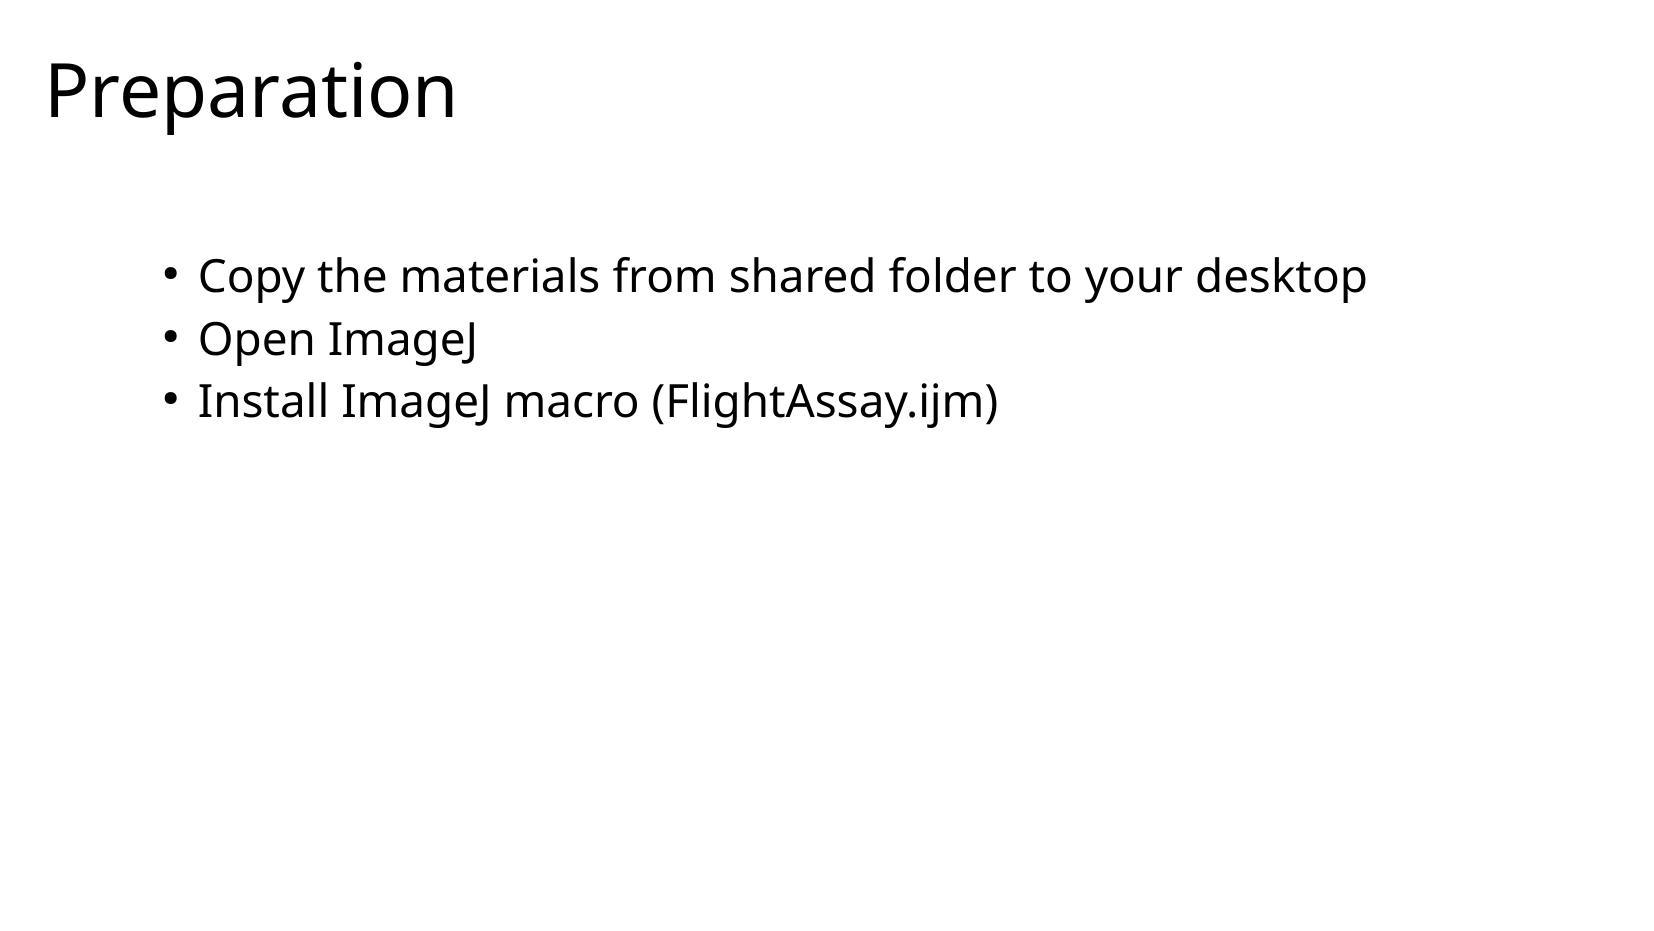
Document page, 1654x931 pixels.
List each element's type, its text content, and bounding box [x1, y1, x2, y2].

text_box Copy the materials from shared folder to your desktop Open ImageJ Install ImageJ macro (FlightAssay.ijm) [147, 236, 1418, 413]
text_box Preparation [29, 29, 1300, 148]
